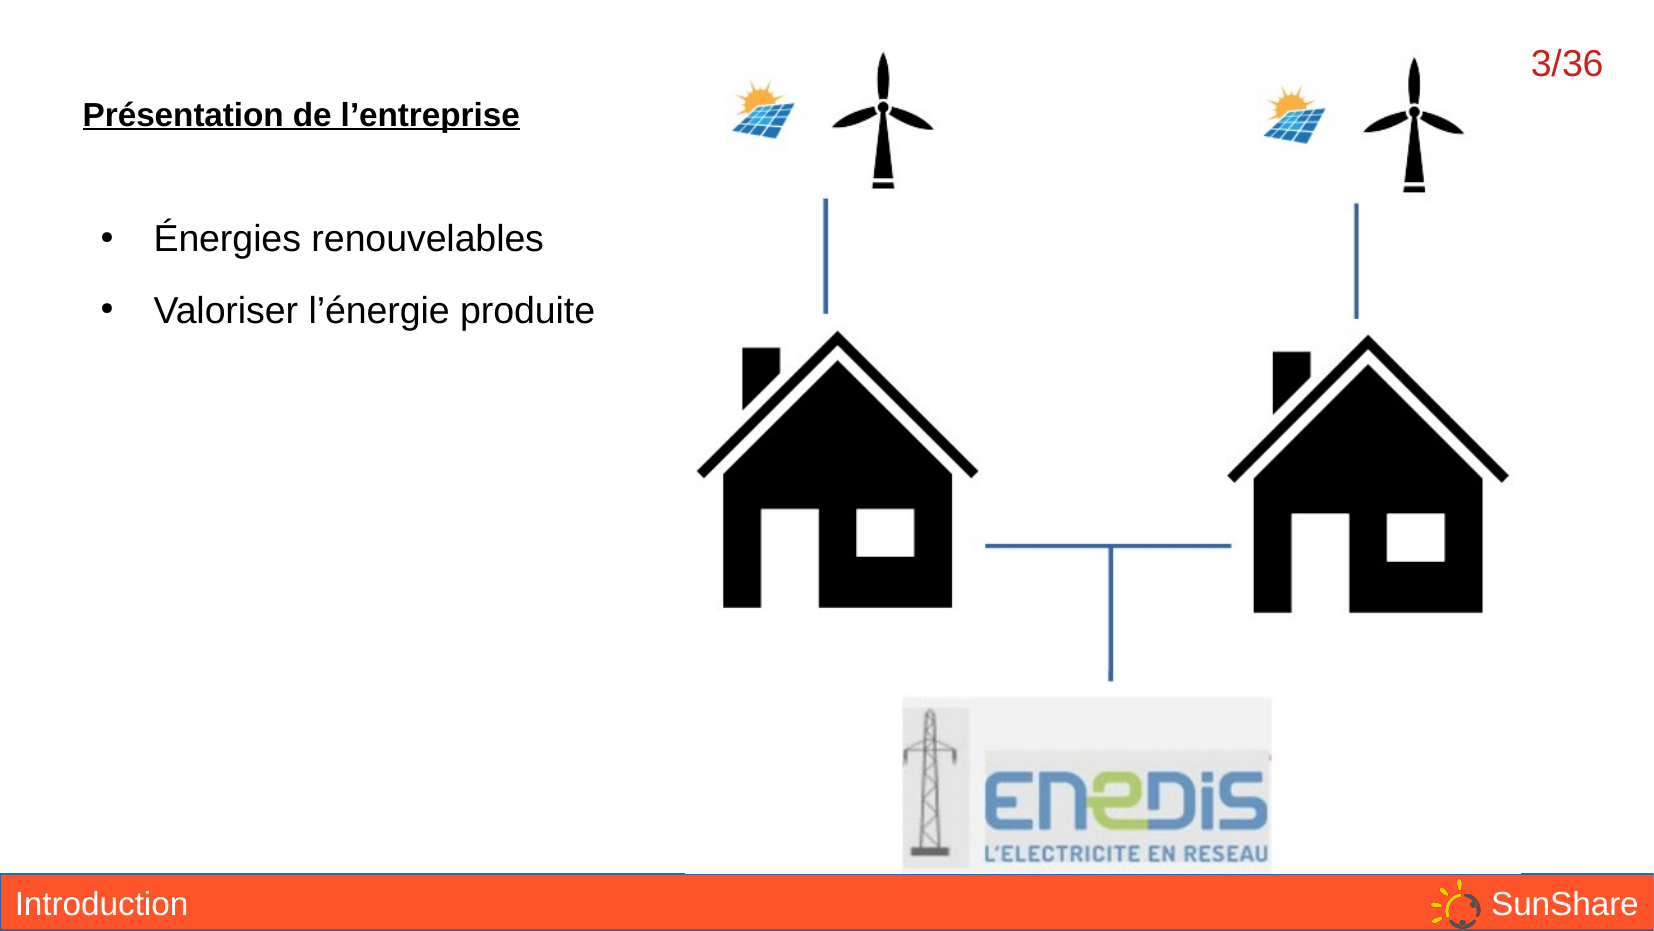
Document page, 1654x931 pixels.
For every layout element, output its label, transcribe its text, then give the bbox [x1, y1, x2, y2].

picture [685, 48, 1521, 875]
text_box Introduction [0, 874, 367, 931]
picture [1429, 877, 1483, 931]
list Énergies renouvelables Valoriser l’énergie produite [82, 217, 685, 758]
title Présentation de l’entreprise [82, 37, 1571, 193]
